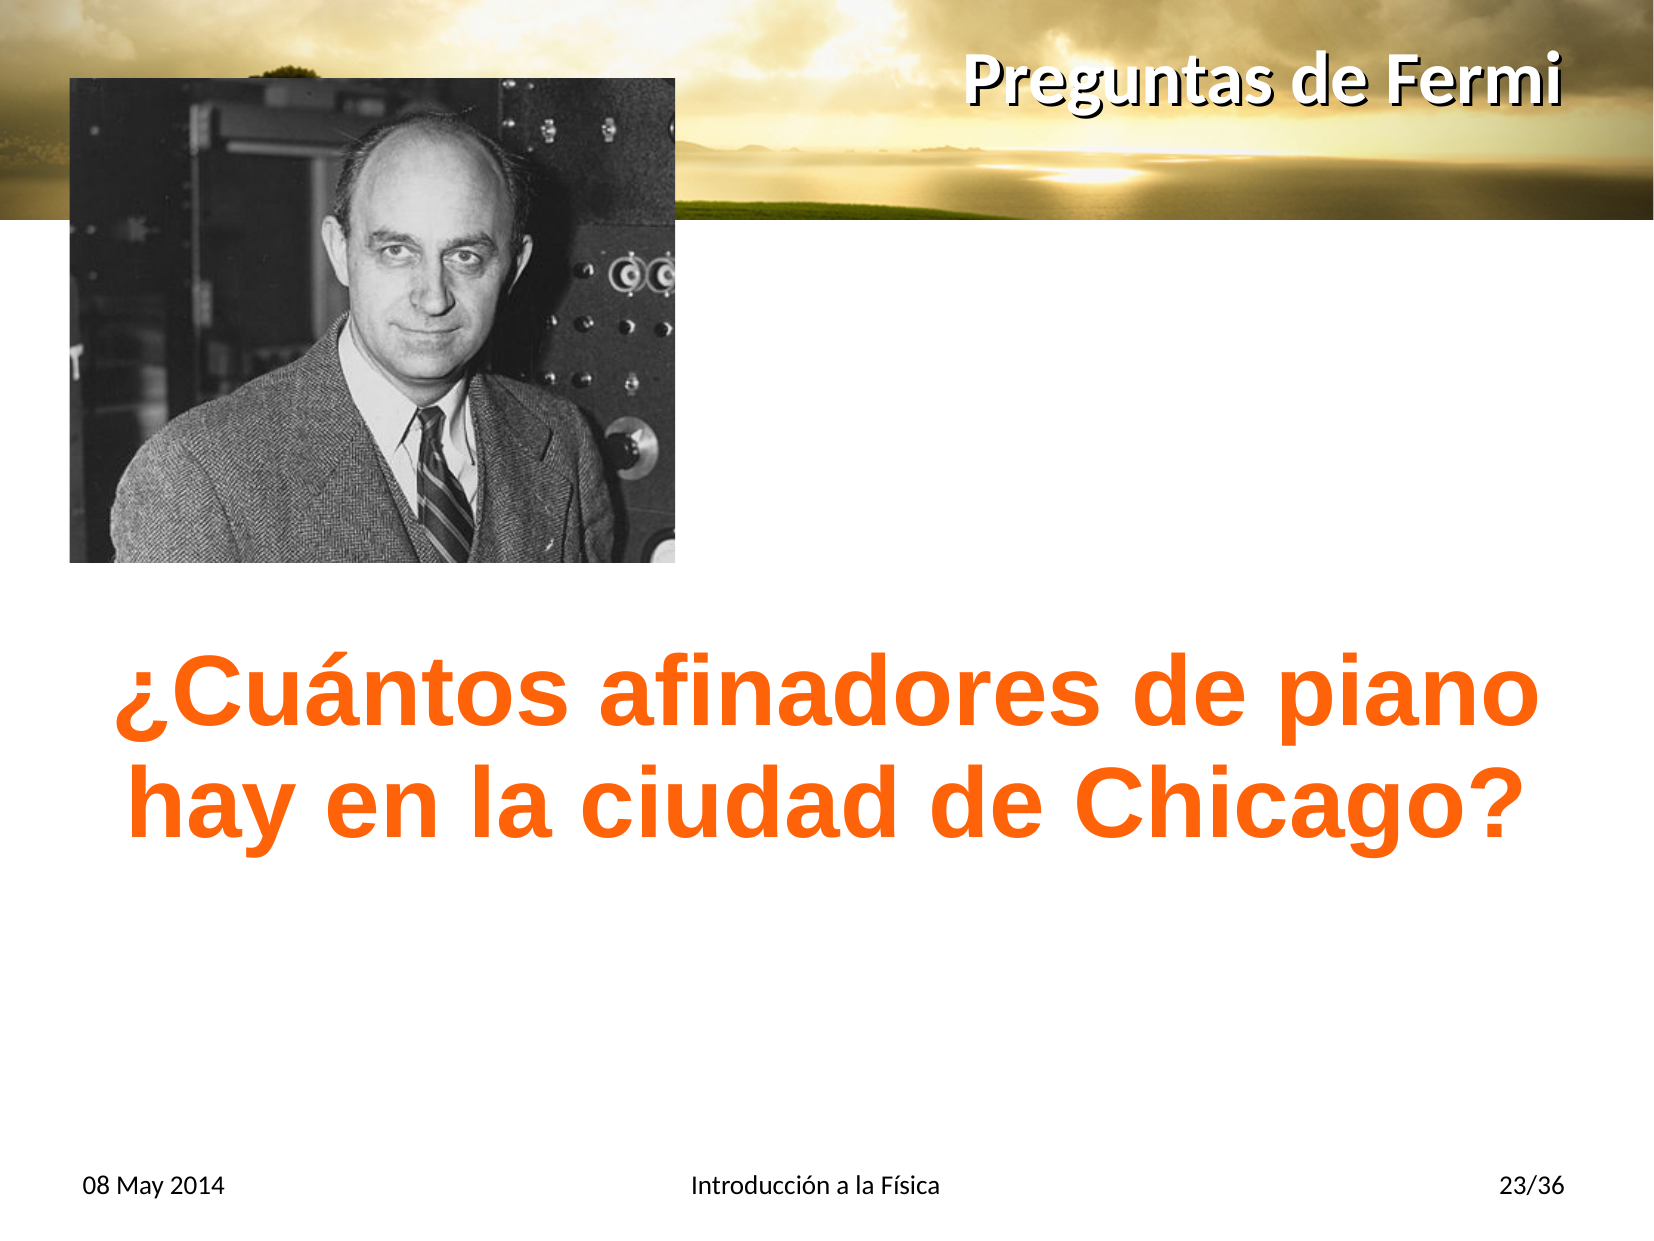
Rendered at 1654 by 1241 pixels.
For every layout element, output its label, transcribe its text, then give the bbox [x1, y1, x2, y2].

picture [0, 0, 1654, 563]
title Preguntas de Fermi [75, 19, 1564, 151]
subtitle ¿Cuántos afinadores de piano hay en la ciudad de Chicago? [82, 420, 1571, 1074]
